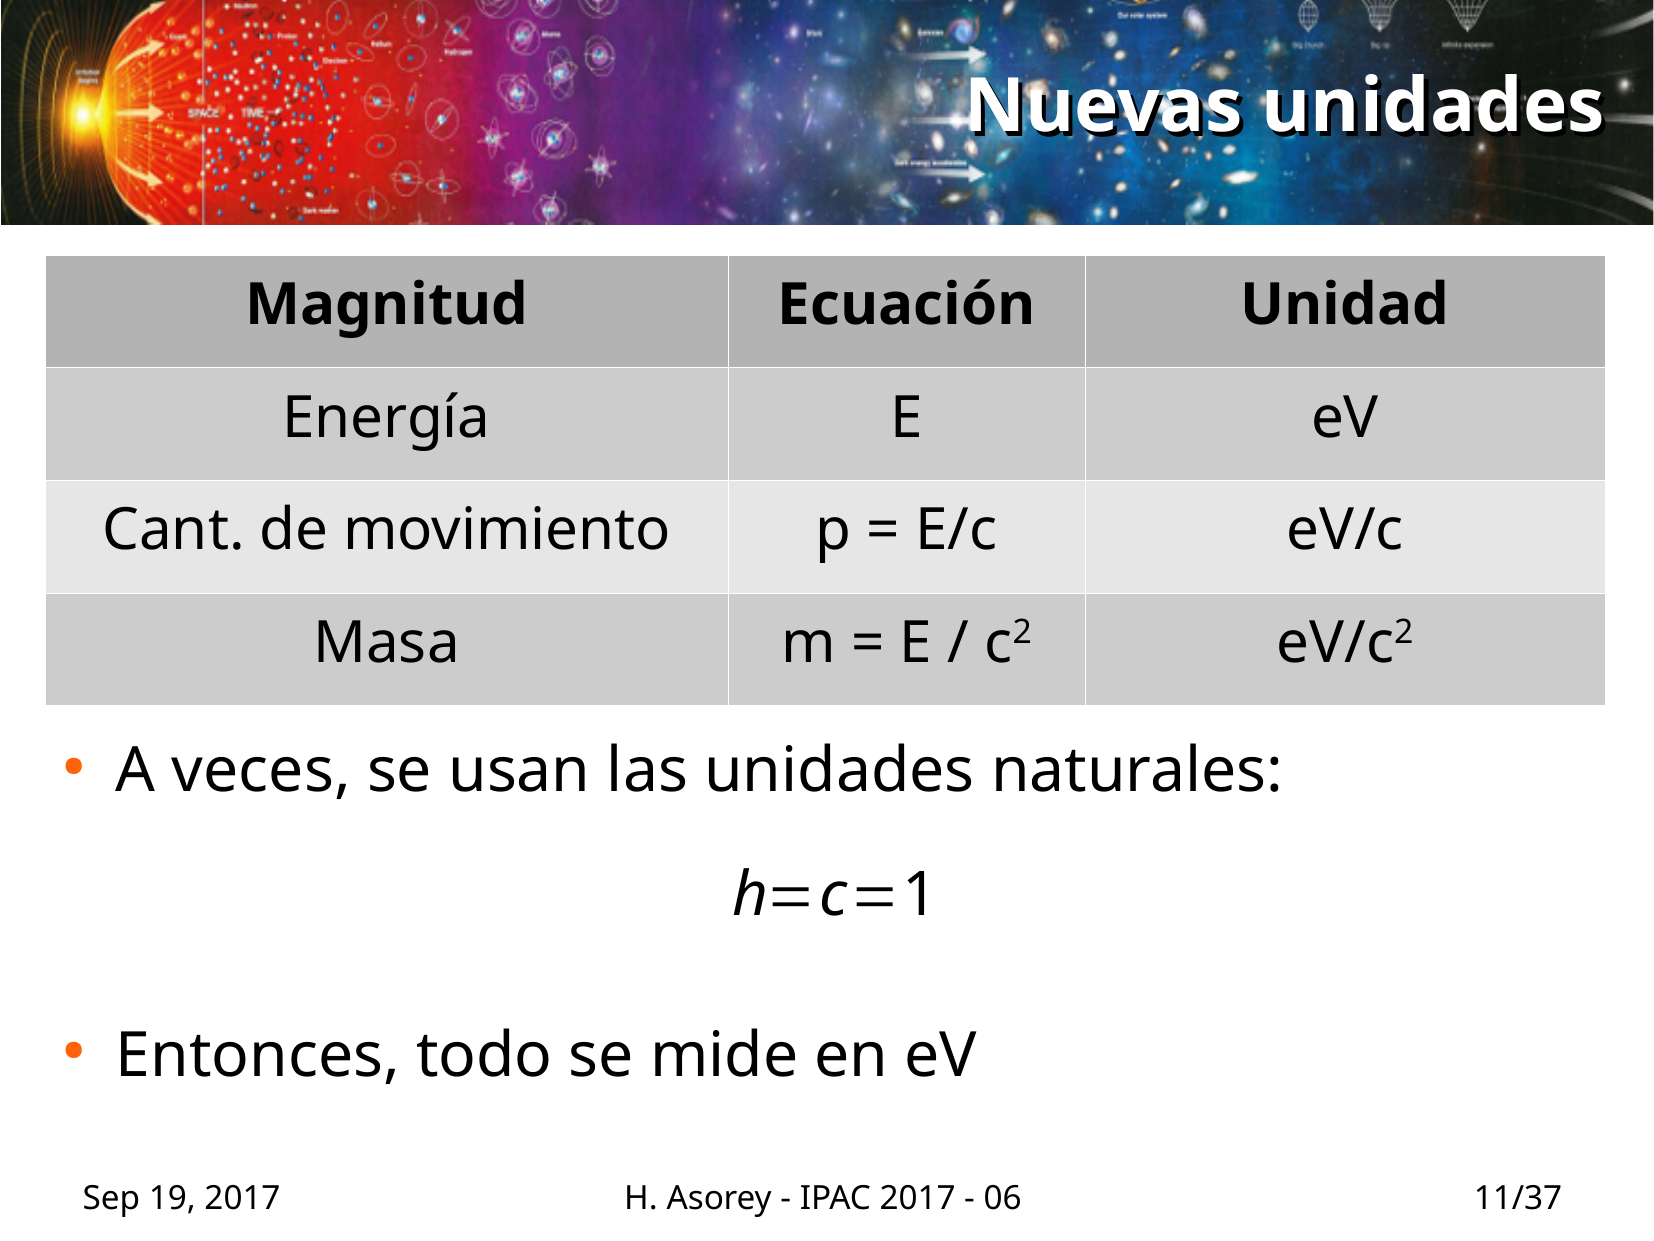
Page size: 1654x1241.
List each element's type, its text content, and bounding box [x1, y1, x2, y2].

table_cell Masa [46, 594, 728, 705]
chart [725, 854, 931, 931]
title Nuevas unidades [45, 15, 1606, 191]
table_cell eV/c2 [1086, 594, 1605, 705]
table_header Unidad [1086, 256, 1605, 367]
table_cell Cant. de movimiento [46, 481, 728, 593]
table_cell p = E/c [729, 481, 1085, 593]
table_header Magnitud [46, 256, 728, 367]
picture [1, 0, 1654, 225]
table_cell eV/c [1086, 481, 1605, 593]
table_cell E [729, 368, 1085, 480]
table_header Ecuación [729, 256, 1085, 367]
table_cell Energía [46, 368, 728, 480]
table_cell eV [1086, 368, 1605, 480]
table_cell m = E / c2 [729, 594, 1085, 705]
list A veces, se usan las unidades naturales: Entonces, todo se mide en eV [45, 725, 1606, 1155]
